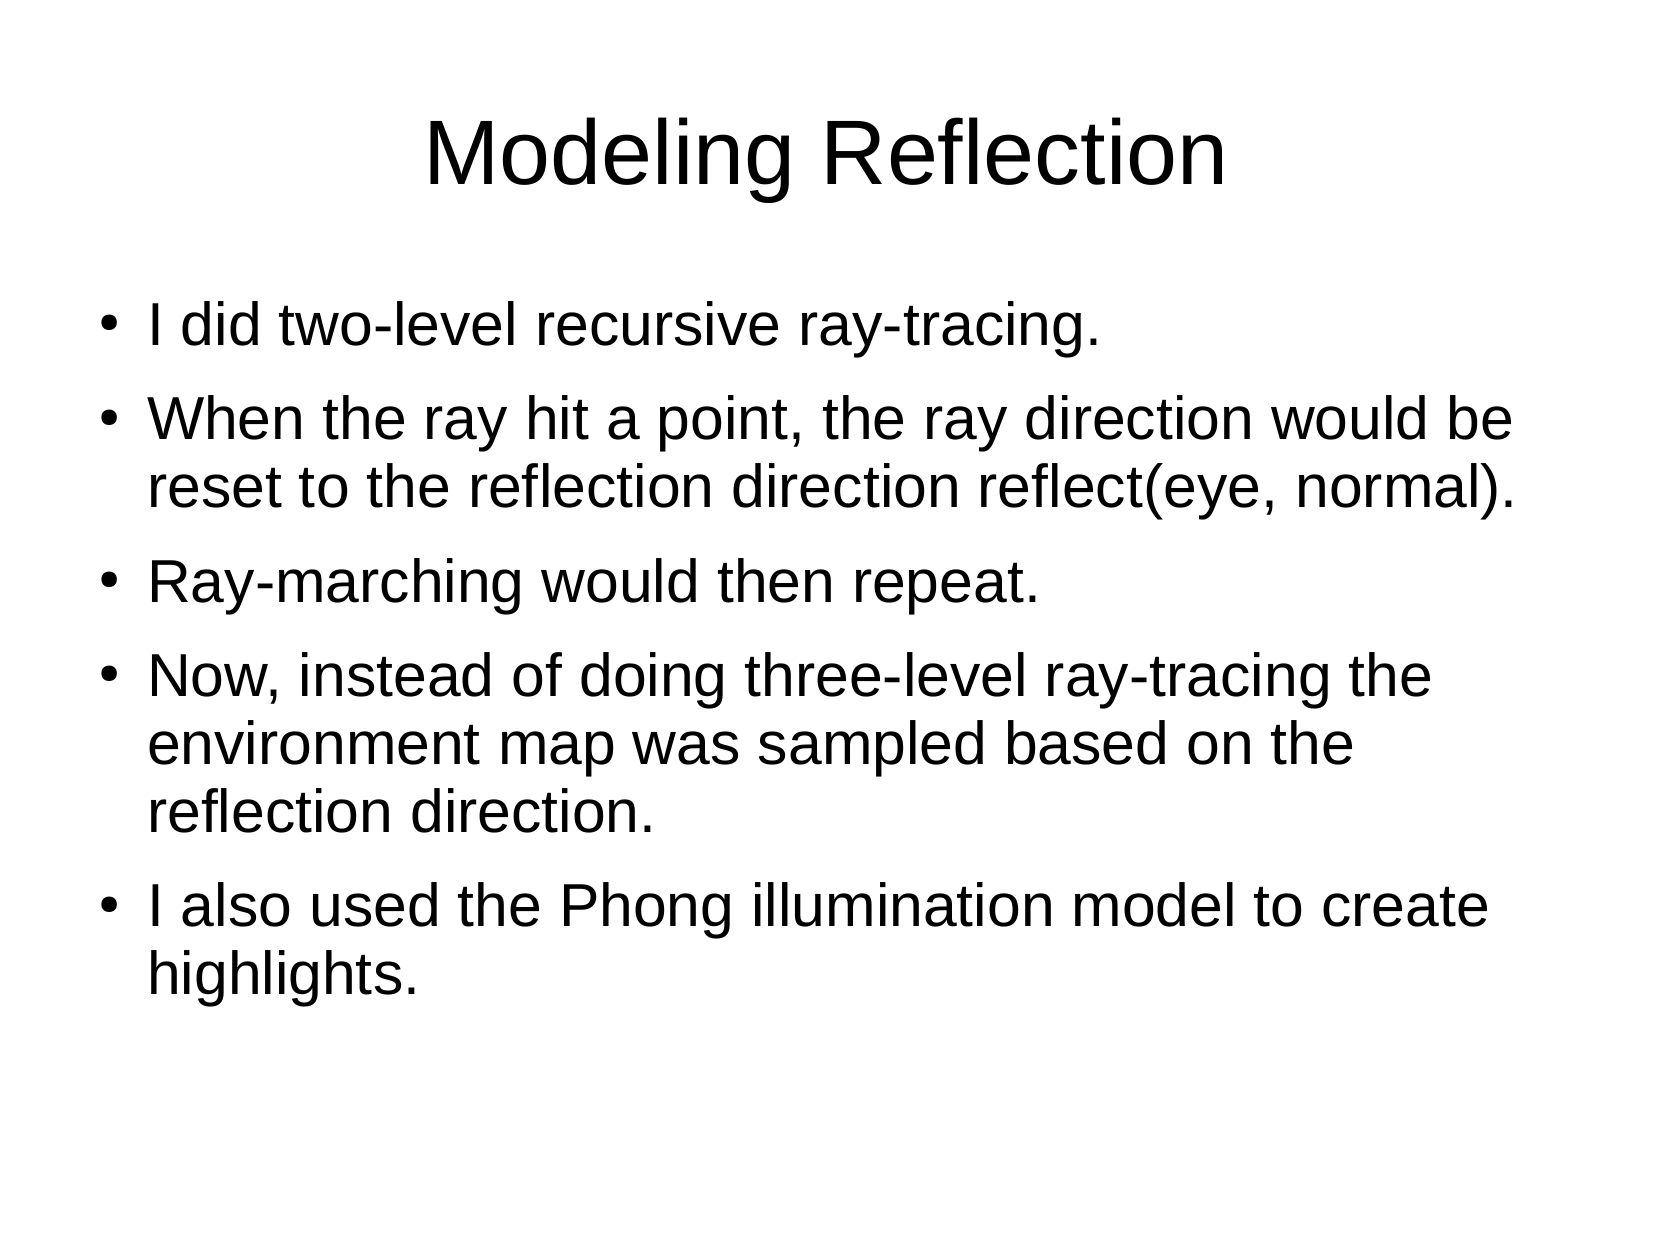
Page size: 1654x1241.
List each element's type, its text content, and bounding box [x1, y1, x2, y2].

list I did two-level recursive ray-tracing. When the ray hit a point, the ray direction would be reset to the reflection direction reflect(eye, normal). Ray-marching would then repeat. Now, instead of doing three-level ray-tracing the environment map was sampled based on the reflection direction. I also used the Phong illumination model to create highlights. [82, 290, 1571, 1010]
title Modeling Reflection [82, 49, 1571, 257]
